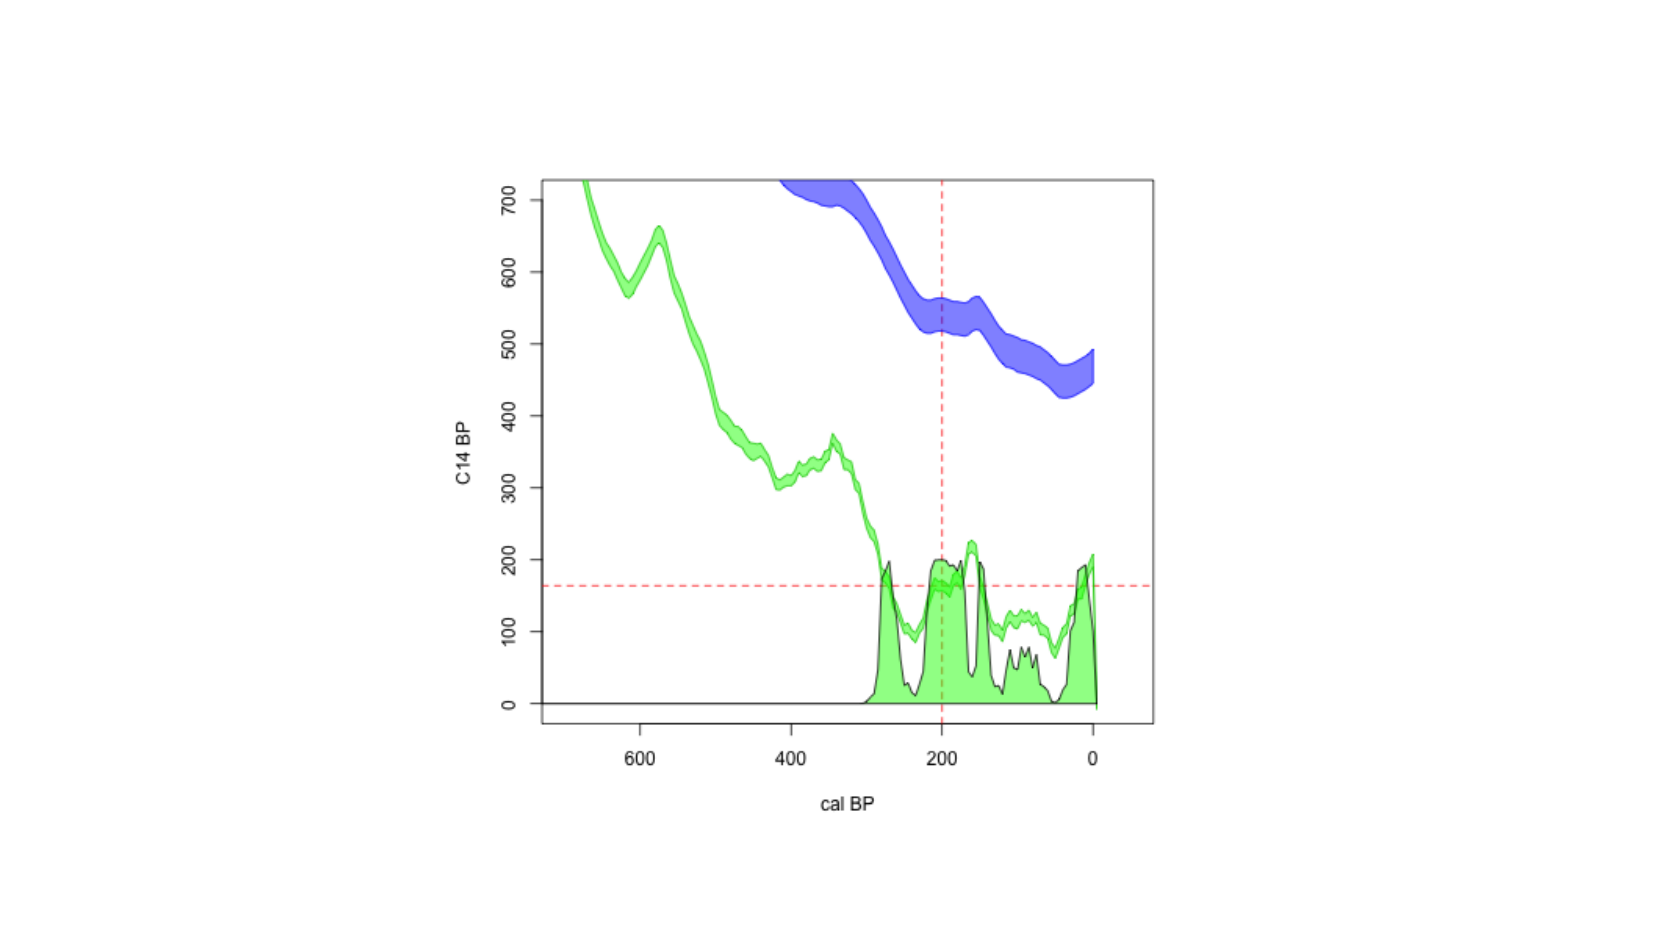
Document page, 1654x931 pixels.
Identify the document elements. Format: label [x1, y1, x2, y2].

picture [450, 88, 1201, 839]
